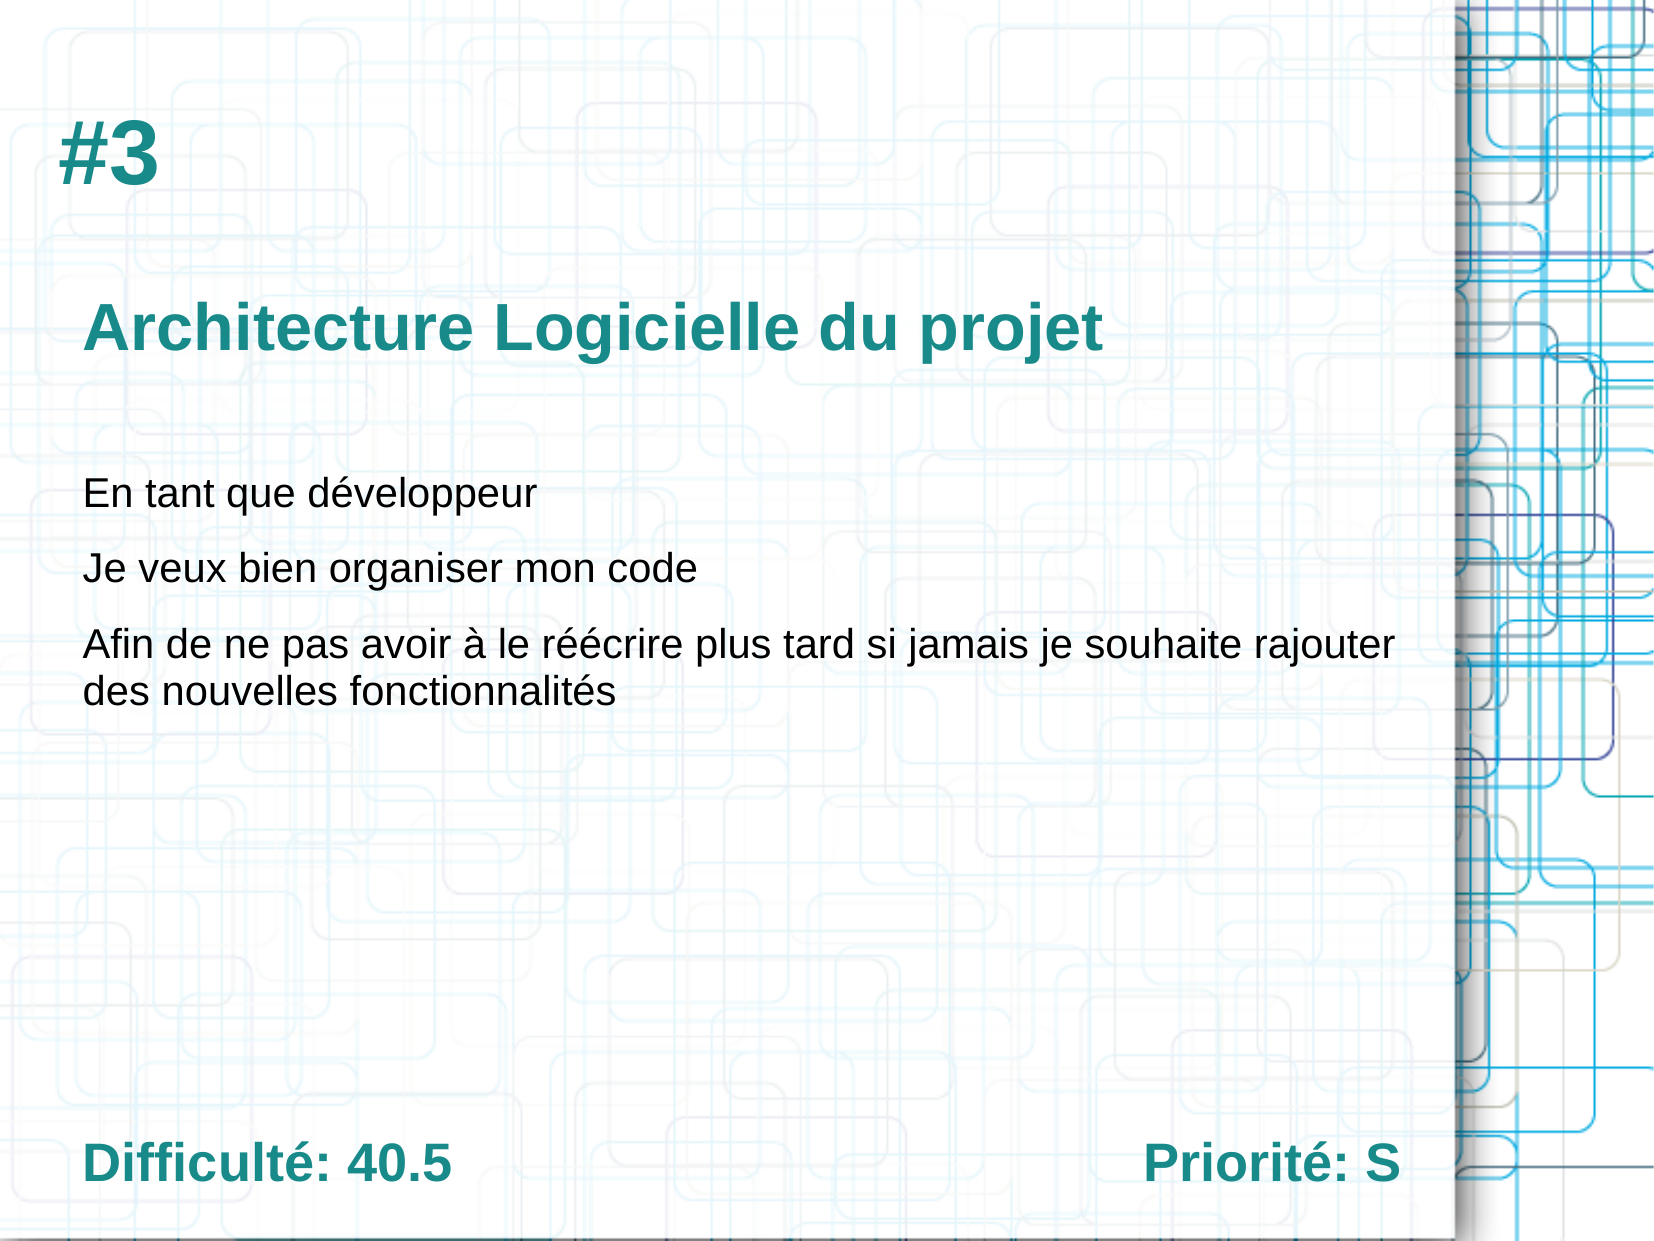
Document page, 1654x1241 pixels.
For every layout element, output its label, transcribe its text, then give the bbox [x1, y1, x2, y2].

picture [0, 0, 1654, 1241]
list Architecture Logicielle du projet En tant que développeur Je veux bien organiser mon code Afin de ne pas avoir à le réécrire plus tard si jamais je souhaite rajouter des nouvelles fonctionnalités Difficulté: 40.5 Priorité: S [82, 290, 1418, 1196]
title #3 [59, 49, 1418, 257]
